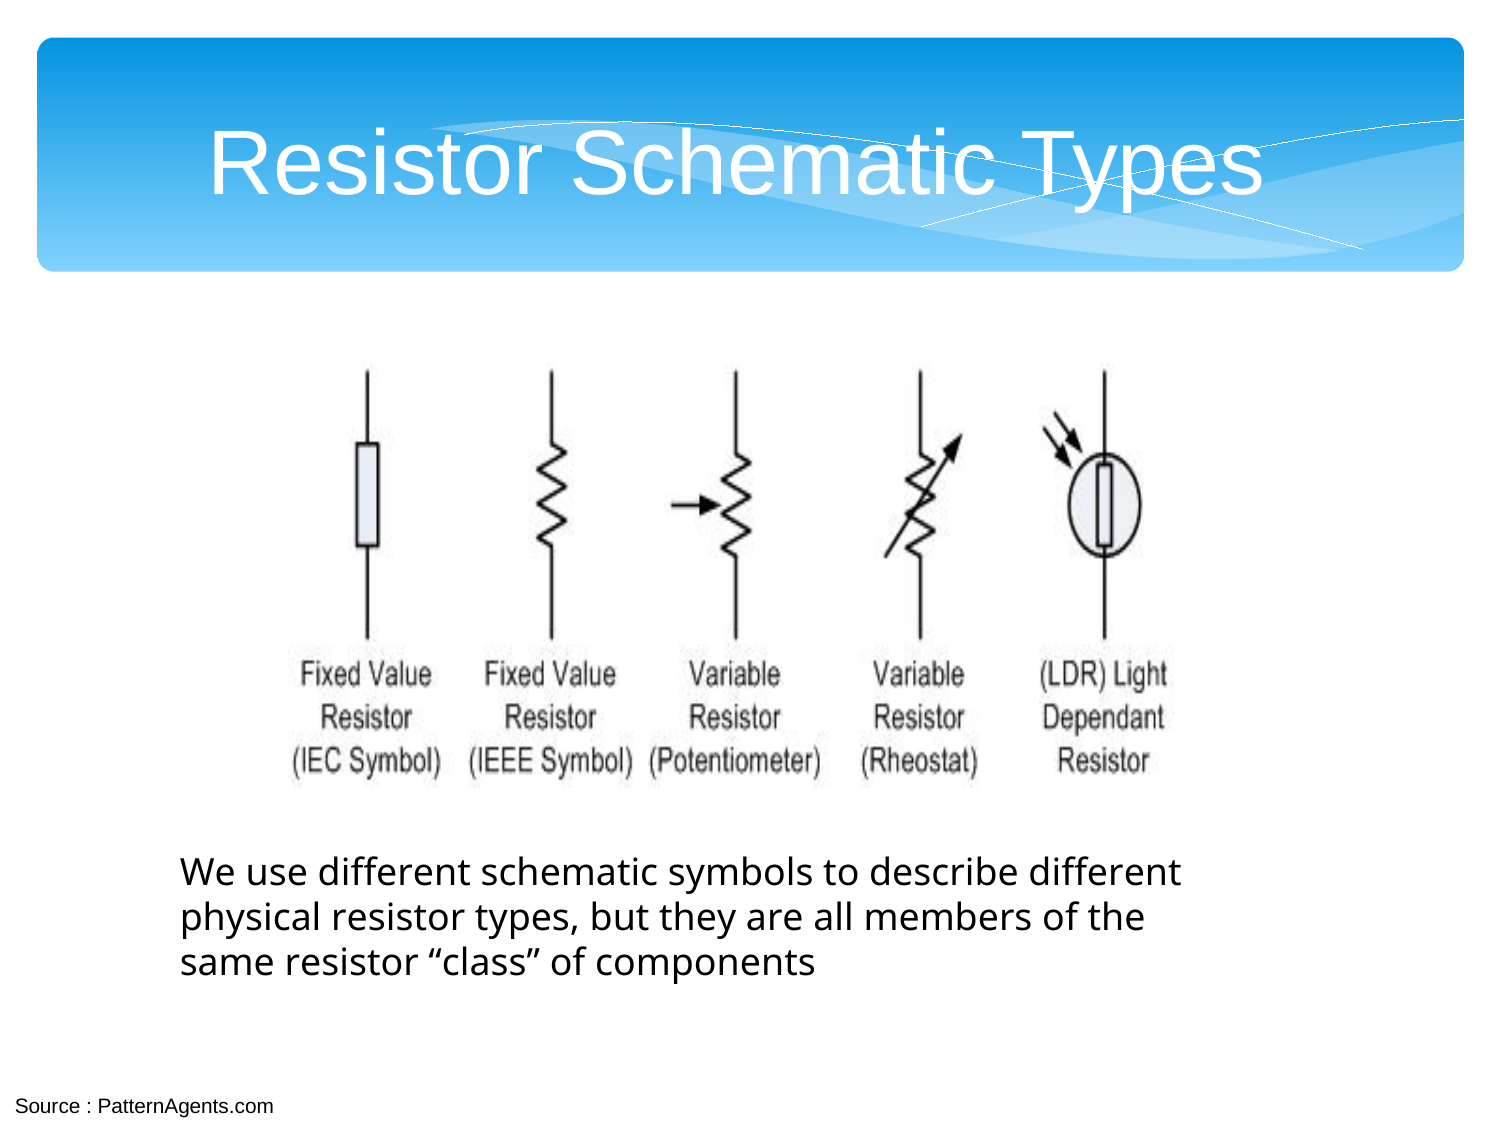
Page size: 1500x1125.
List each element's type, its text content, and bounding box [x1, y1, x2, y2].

picture [285, 359, 1186, 811]
title Resistor Schematic Types [75, 55, 1426, 261]
text_box We use different schematic symbols to describe different physical resistor types, but they are all members of the same resistor “class” of components [165, 840, 1351, 991]
text_box Source : PatternAgents.com [0, 1084, 313, 1125]
